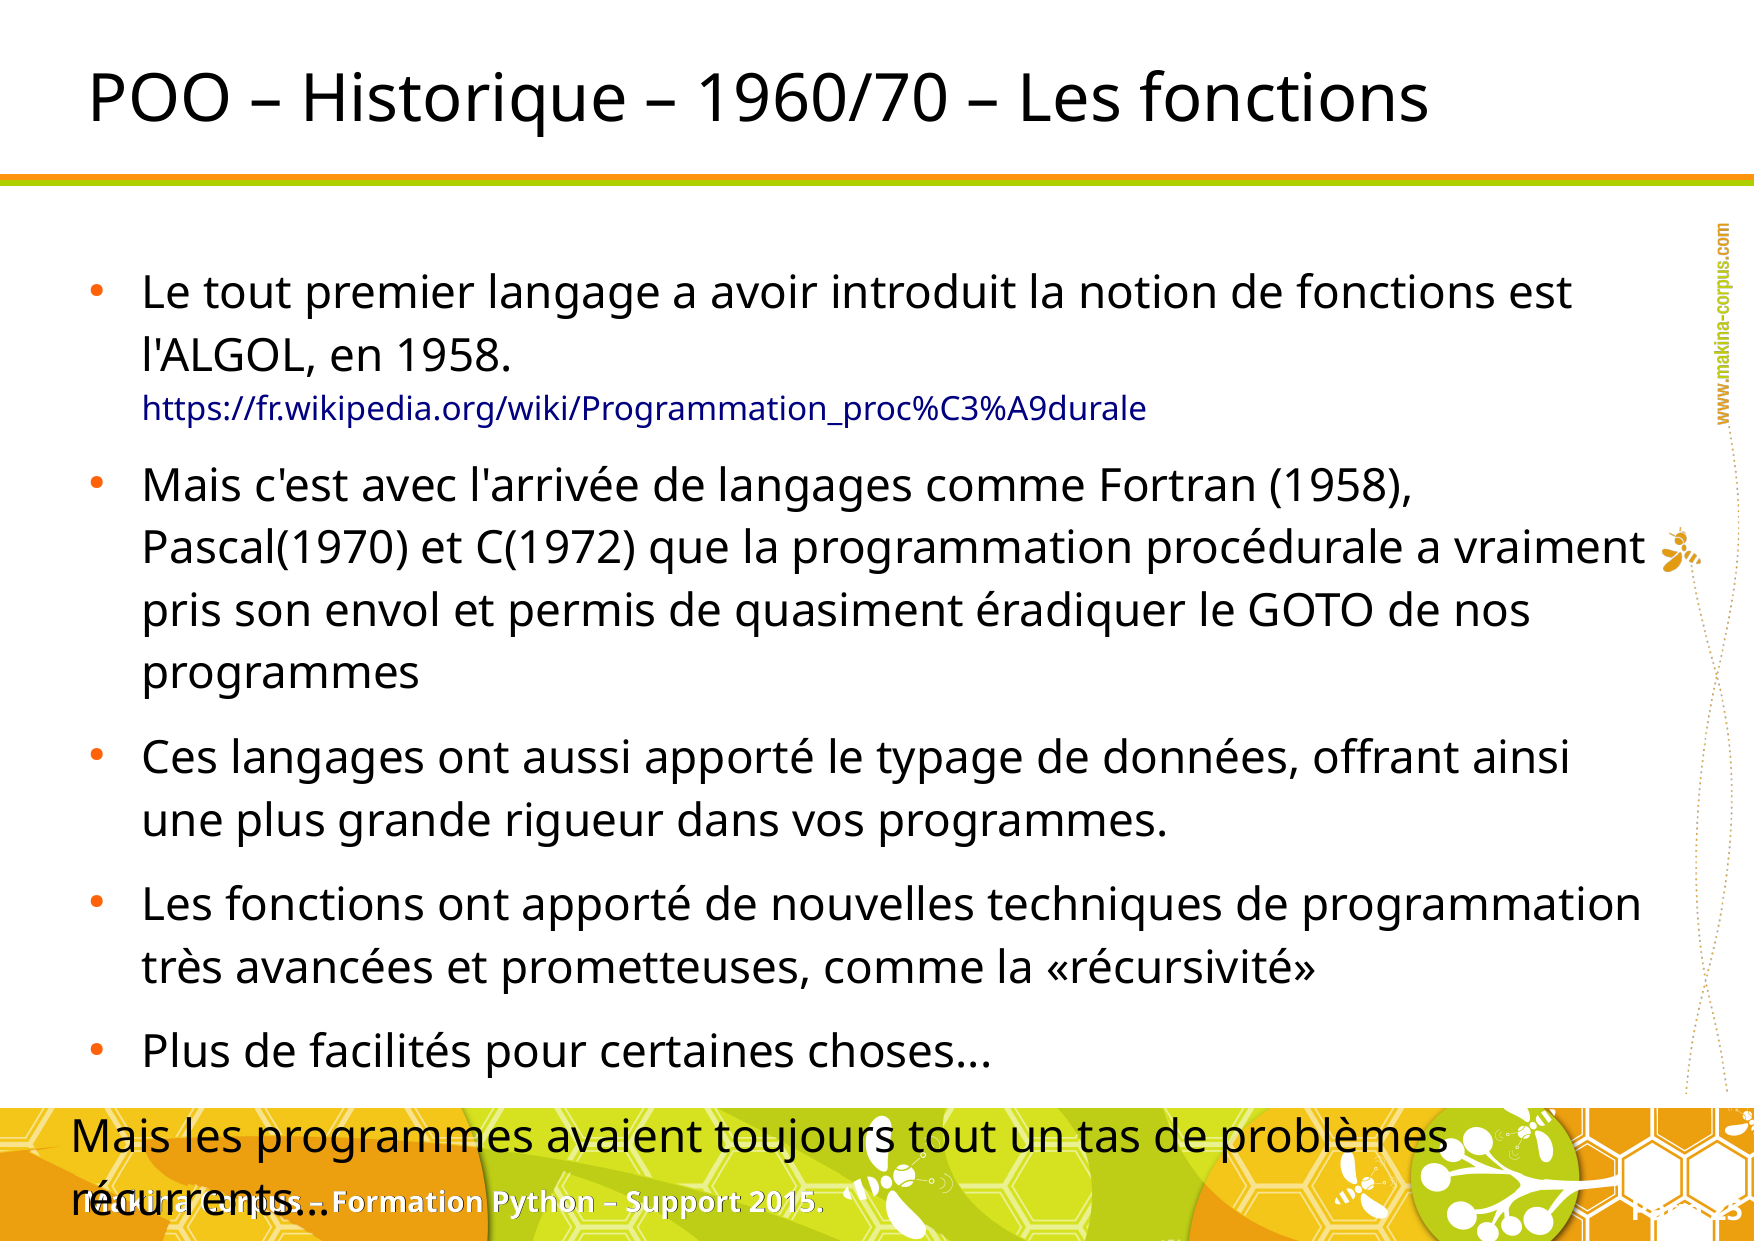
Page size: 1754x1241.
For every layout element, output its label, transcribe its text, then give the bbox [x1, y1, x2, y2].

list Le tout premier langage a avoir introduit la notion de fonctions est l'ALGOL, en 1958. https://fr.wikipedia.org/wiki/Programmation_proc%C3%A9durale Mais c'est avec l'arrivée de langages comme Fortran (1958), Pascal(1970) et C(1972) que la programmation procédurale a vraiment pris son envol et permis de quasiment éradiquer le GOTO de nos programmes Ces langages ont aussi apporté le typage de données, offrant ainsi une plus grande rigueur dans vos programmes. Les fonctions ont apporté de nouvelles techniques de programmation très avancées et prometteuses, comme la «récursivité» Plus de facilités pour certaines choses... Mais les programmes avaient toujours tout un tas de problèmes récurrents... [70, 259, 1650, 1063]
picture [1639, 203, 1754, 1093]
picture [0, 1108, 1754, 1241]
title POO – Historique – 1960/70 – Les fonctions [87, 31, 1667, 160]
